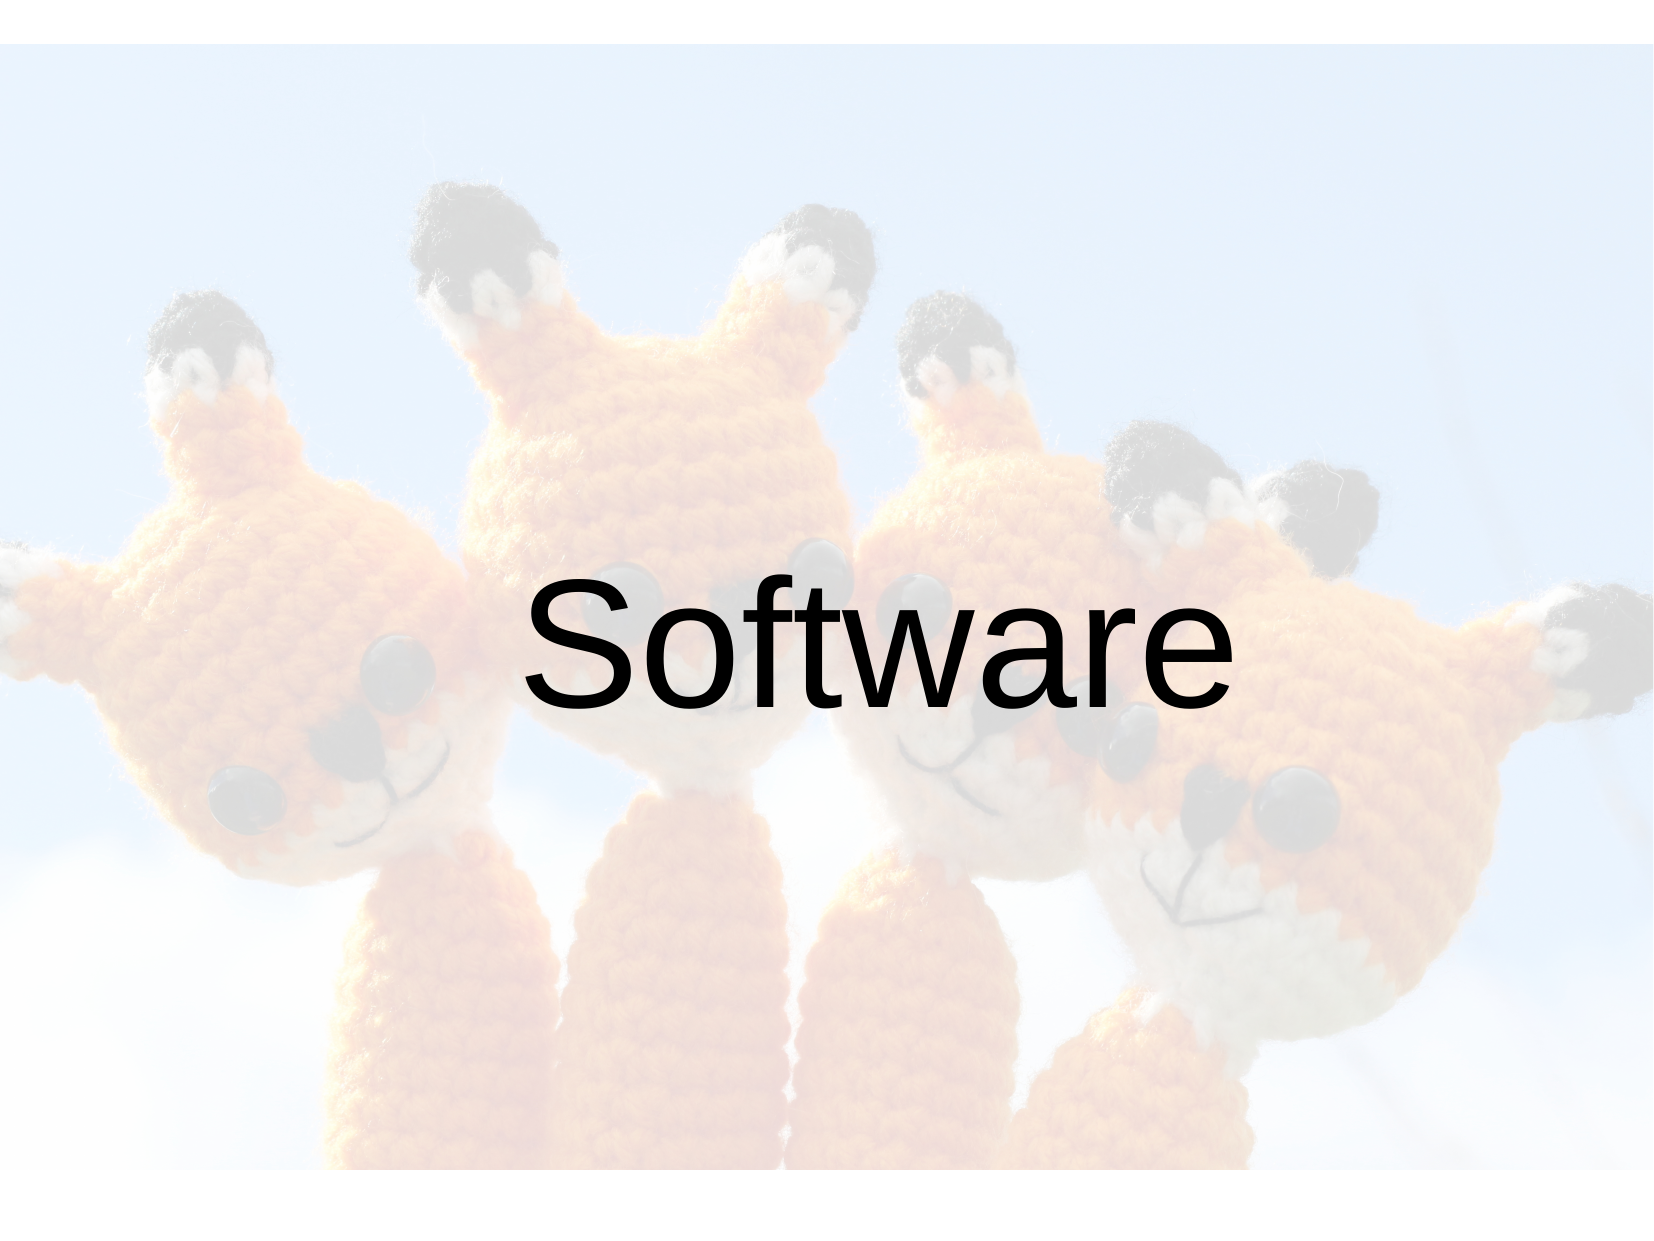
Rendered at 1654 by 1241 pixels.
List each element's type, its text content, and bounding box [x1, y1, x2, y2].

picture [0, 44, 1654, 1171]
title Software [135, 540, 1624, 748]
